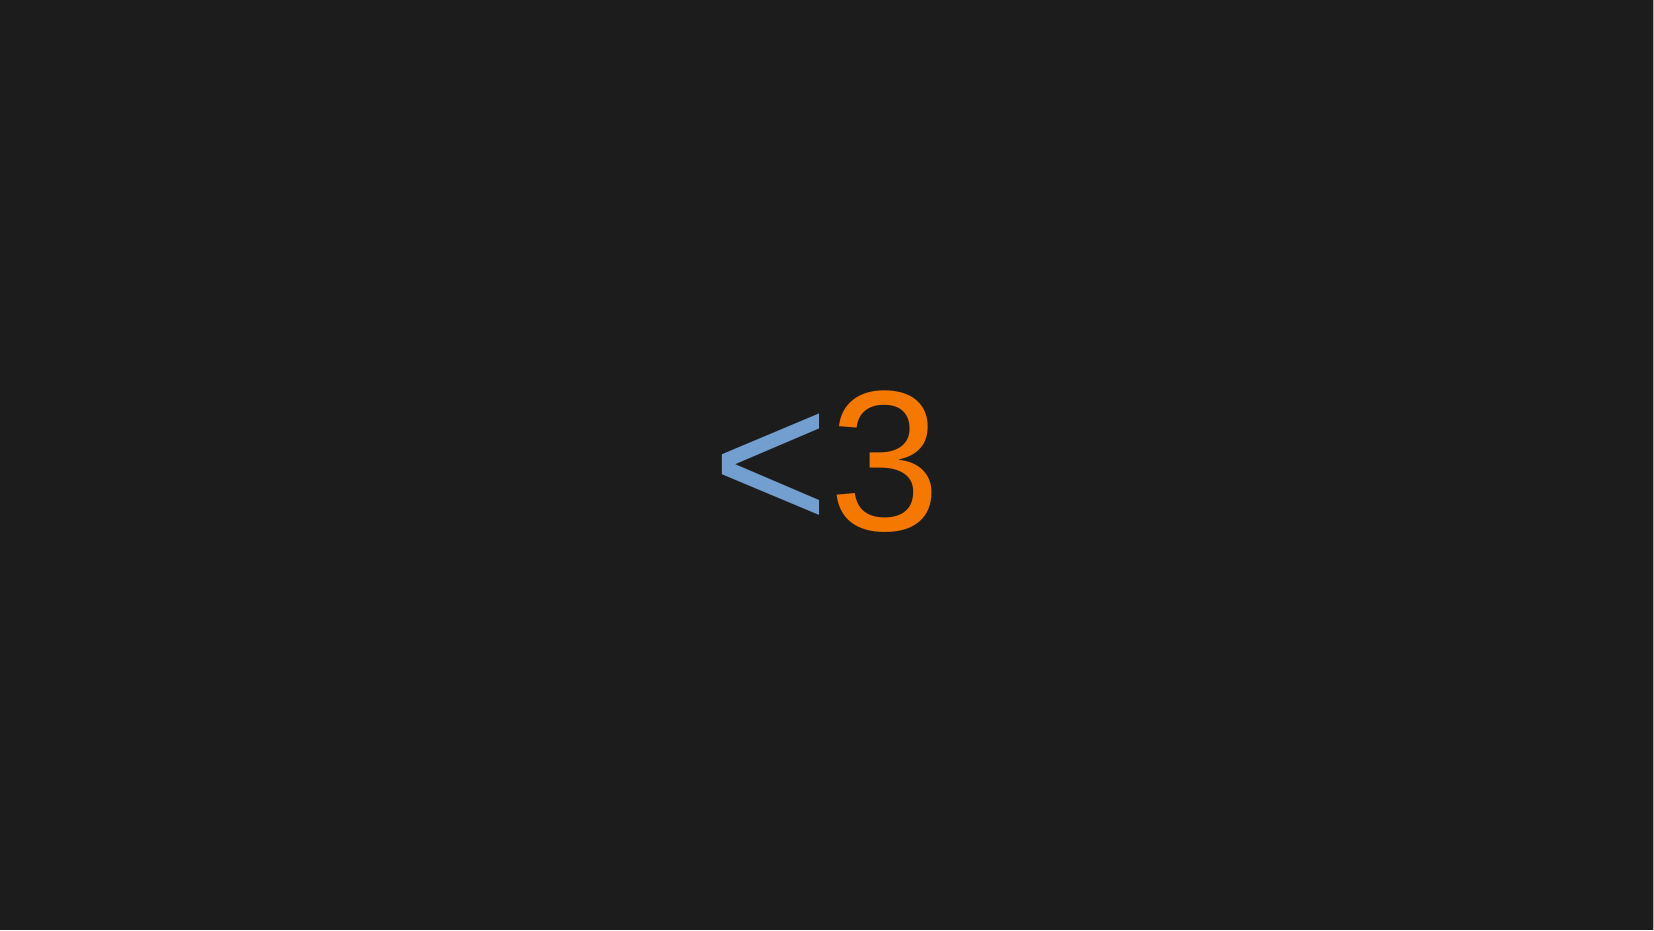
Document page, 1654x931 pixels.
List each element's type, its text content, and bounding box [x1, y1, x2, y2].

subtitle <3 [82, 36, 1571, 886]
